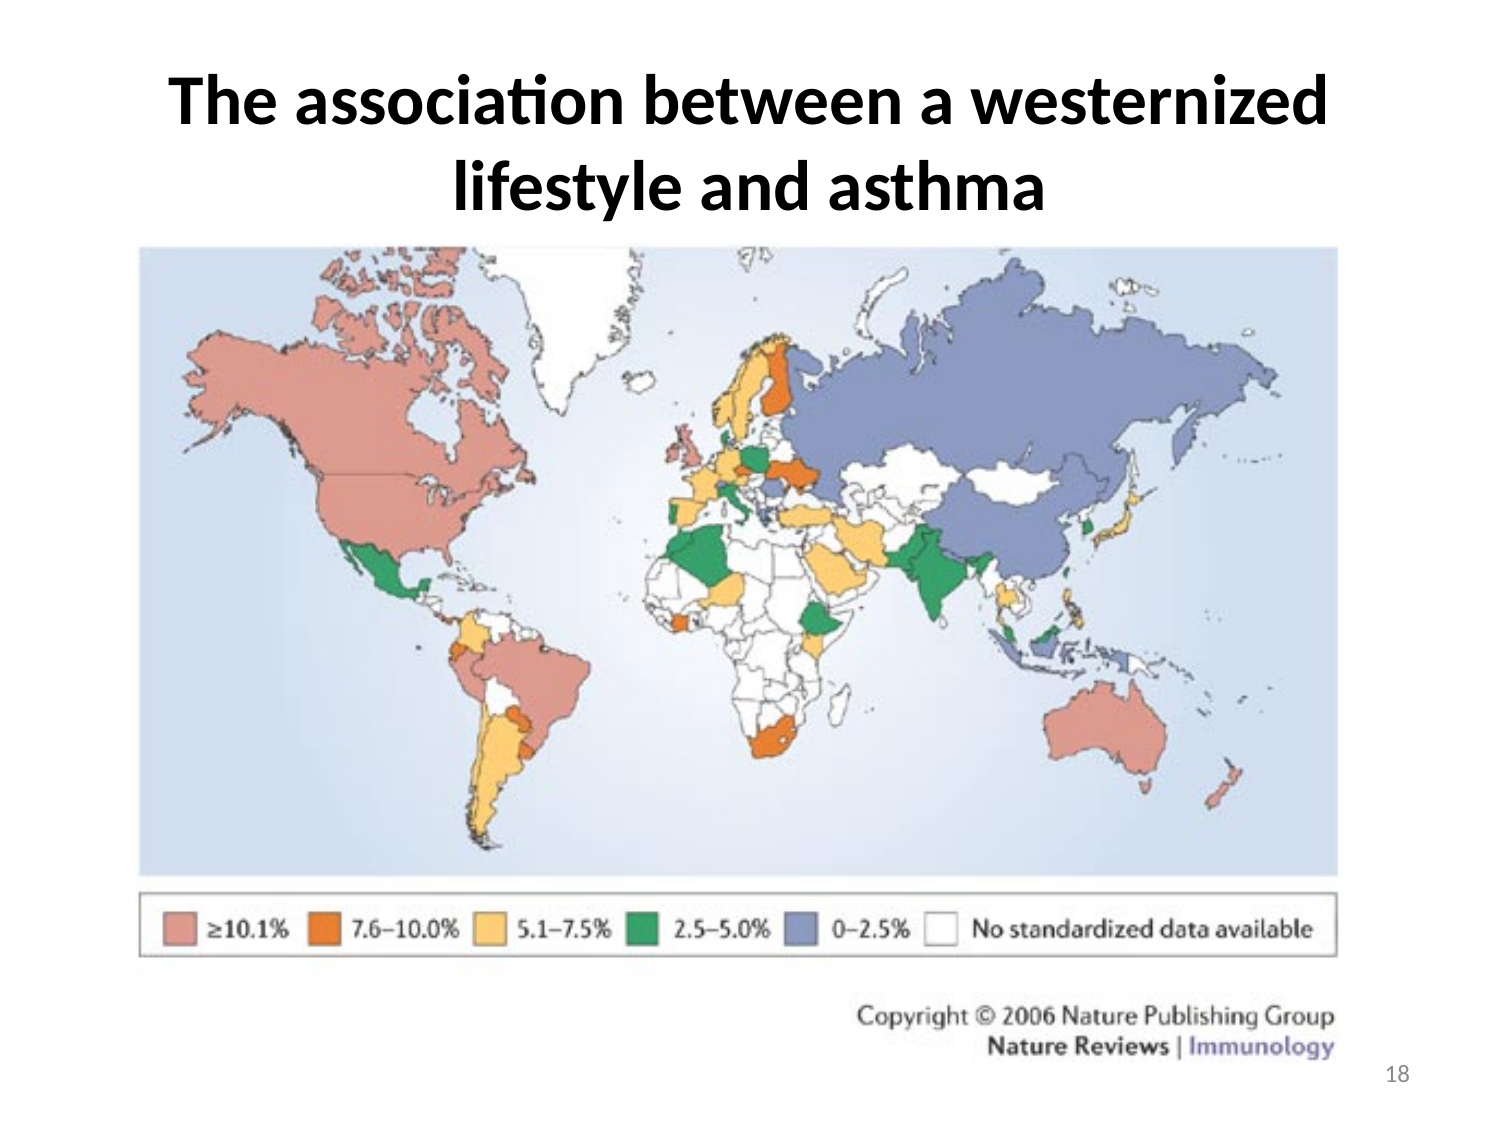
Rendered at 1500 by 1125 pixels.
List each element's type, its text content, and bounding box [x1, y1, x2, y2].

picture [135, 243, 1345, 1067]
text_box The association between a westernized lifestyle and asthma [74, 45, 1425, 233]
